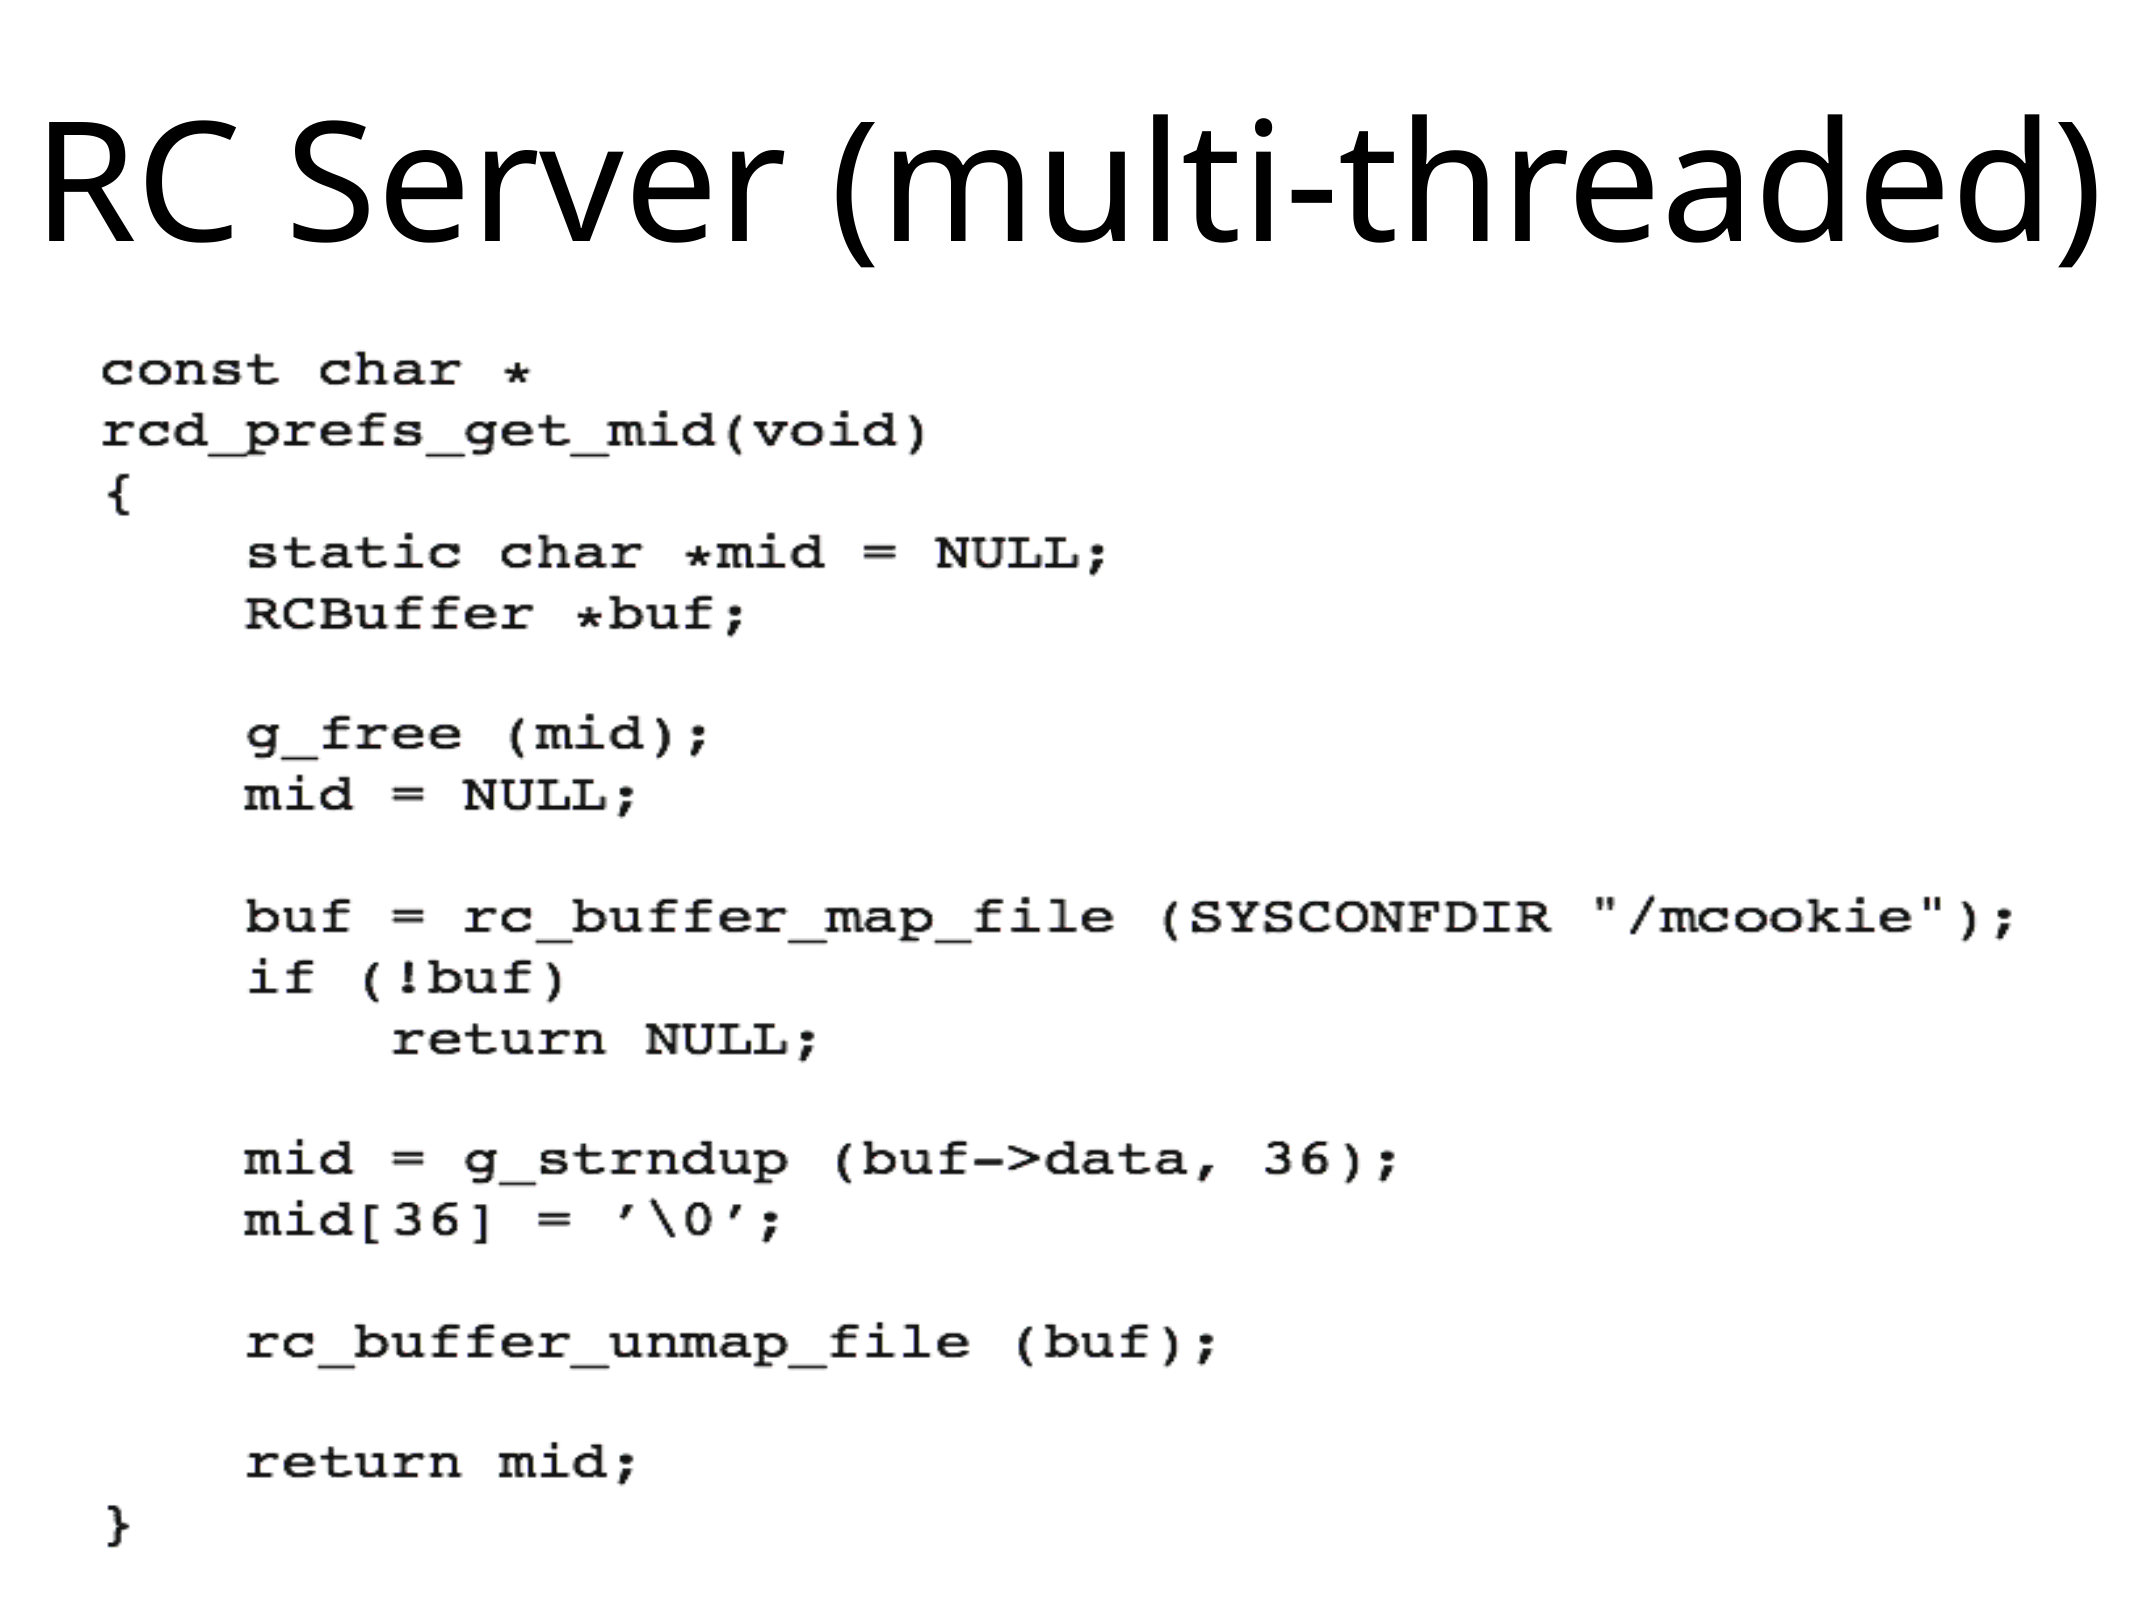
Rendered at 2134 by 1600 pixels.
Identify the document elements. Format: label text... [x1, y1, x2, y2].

title RC Server (multi-threaded) [29, 59, 2109, 296]
picture [59, 324, 2067, 1565]
